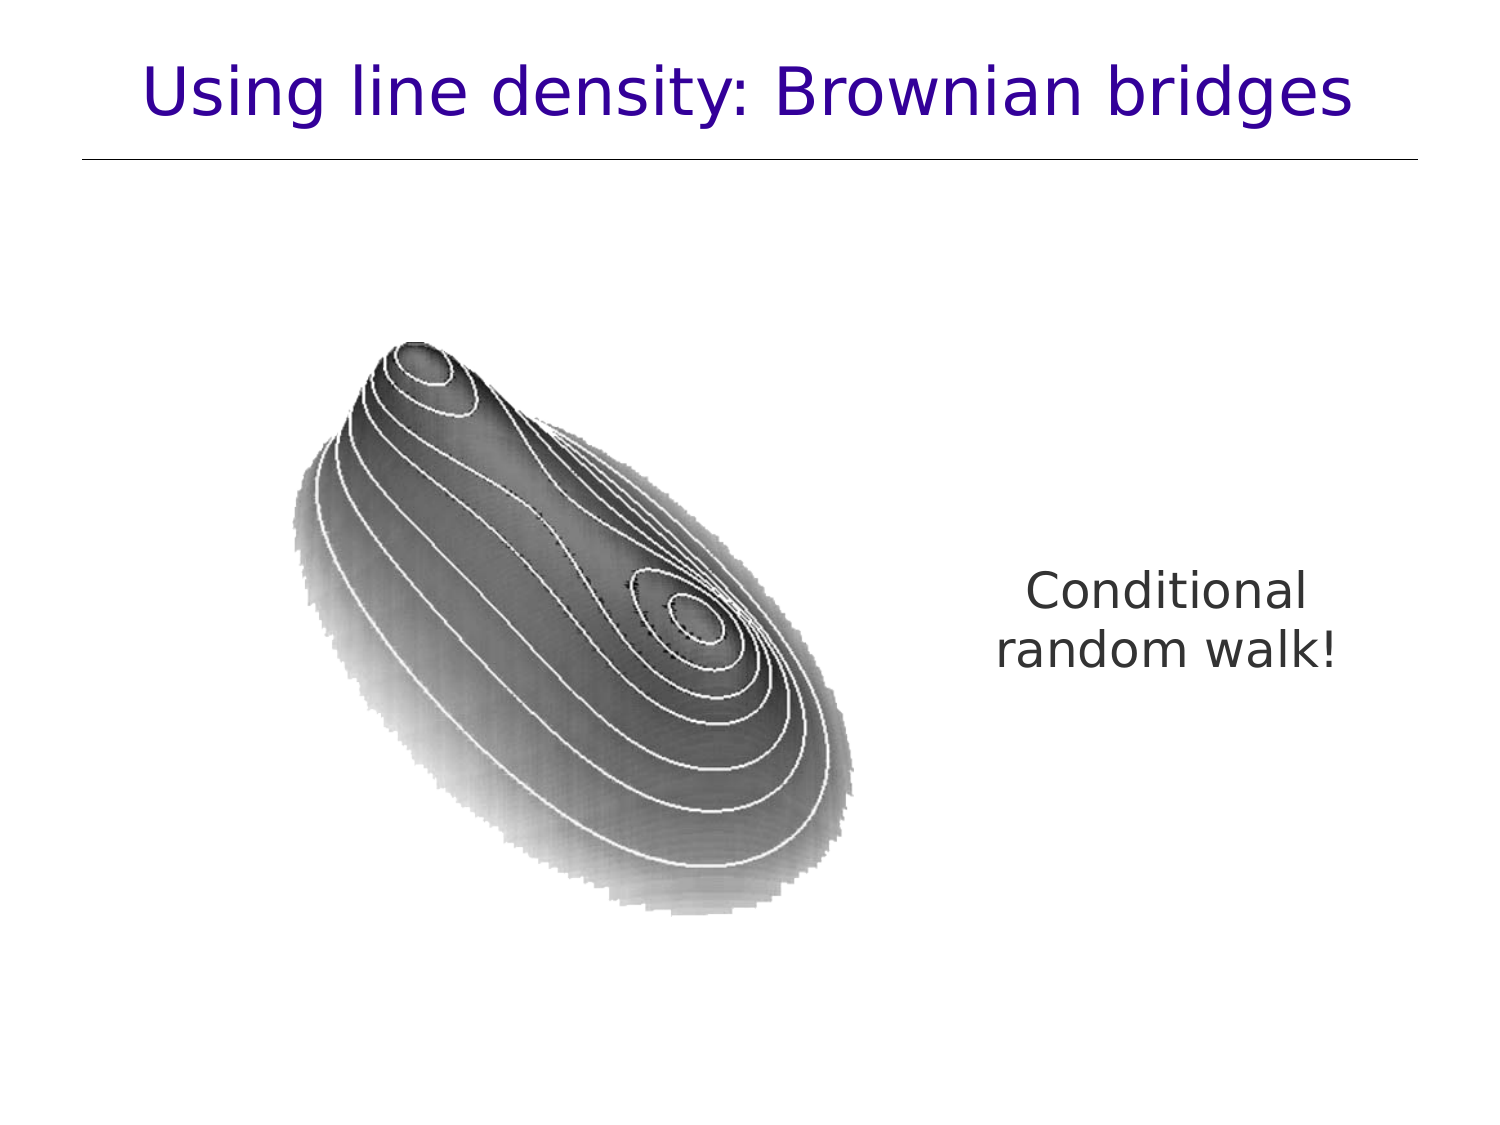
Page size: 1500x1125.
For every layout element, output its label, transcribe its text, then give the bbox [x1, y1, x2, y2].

title Using line density: Brownian bridges [141, 42, 1359, 142]
picture [292, 342, 854, 917]
text_box Conditional random walk! [980, 555, 1355, 687]
